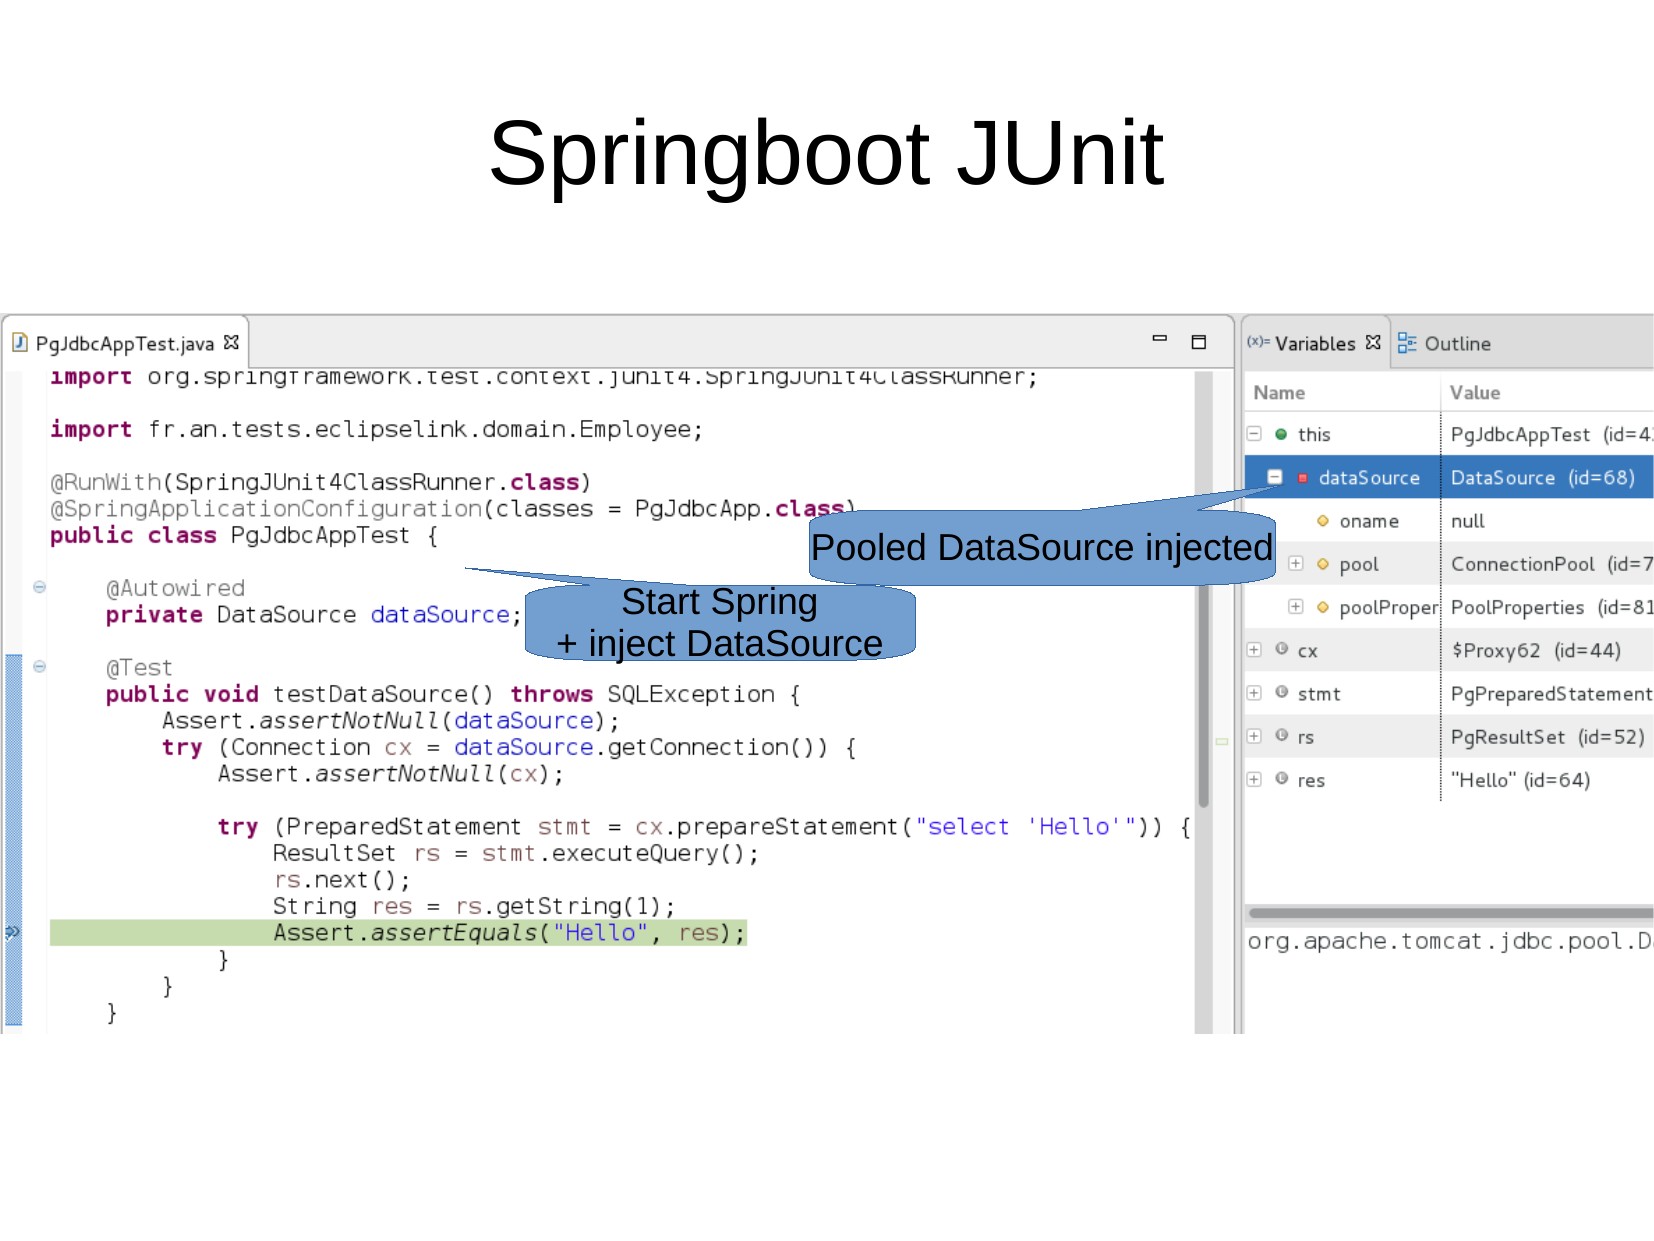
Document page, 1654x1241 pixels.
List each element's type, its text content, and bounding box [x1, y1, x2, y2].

title Springboot JUnit [82, 49, 1571, 257]
picture [0, 313, 1654, 1034]
text_box Start Spring + inject DataSource [465, 567, 916, 661]
text_box Pooled DataSource injected [809, 484, 1285, 586]
